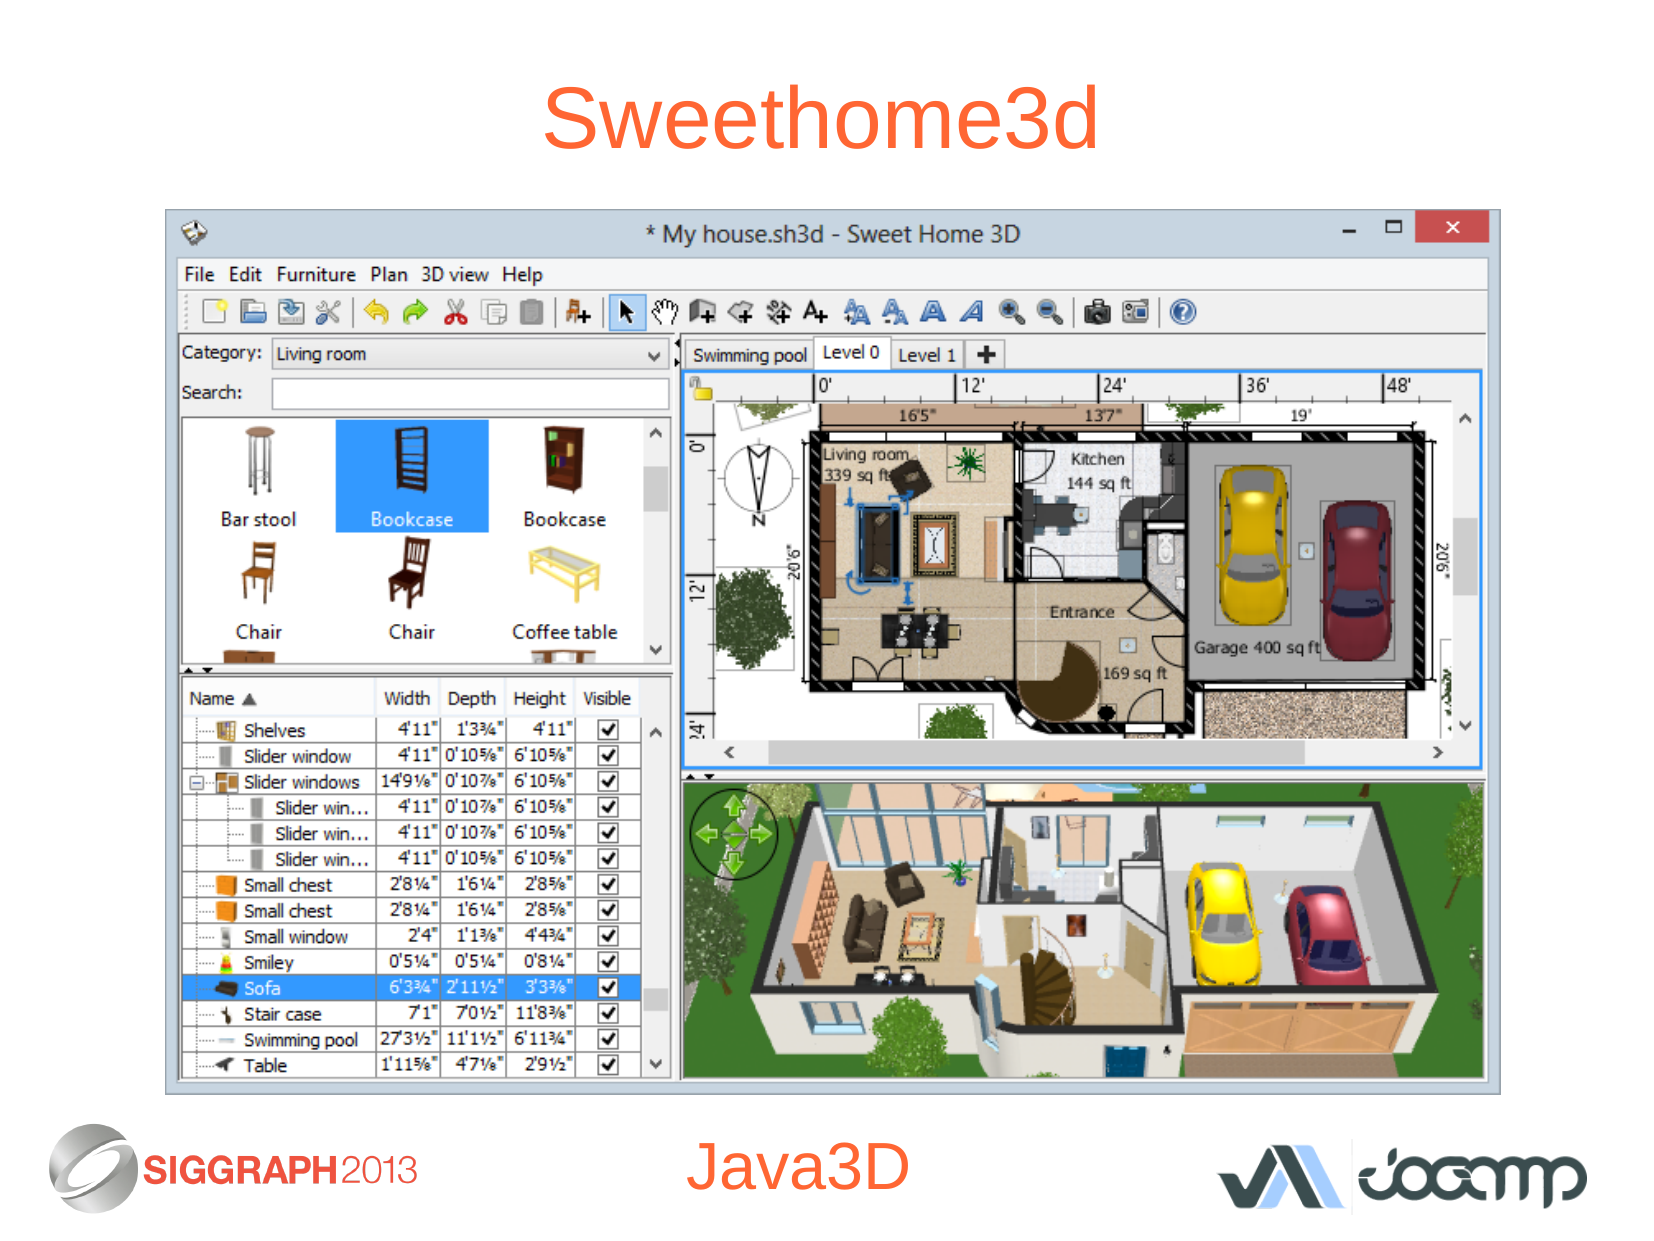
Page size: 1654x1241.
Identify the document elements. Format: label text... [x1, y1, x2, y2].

picture [1215, 1139, 1587, 1215]
picture [165, 209, 1501, 1096]
picture [45, 1122, 421, 1215]
title Sweethome3d [68, 49, 1576, 188]
text_box Java3D [653, 1117, 946, 1216]
